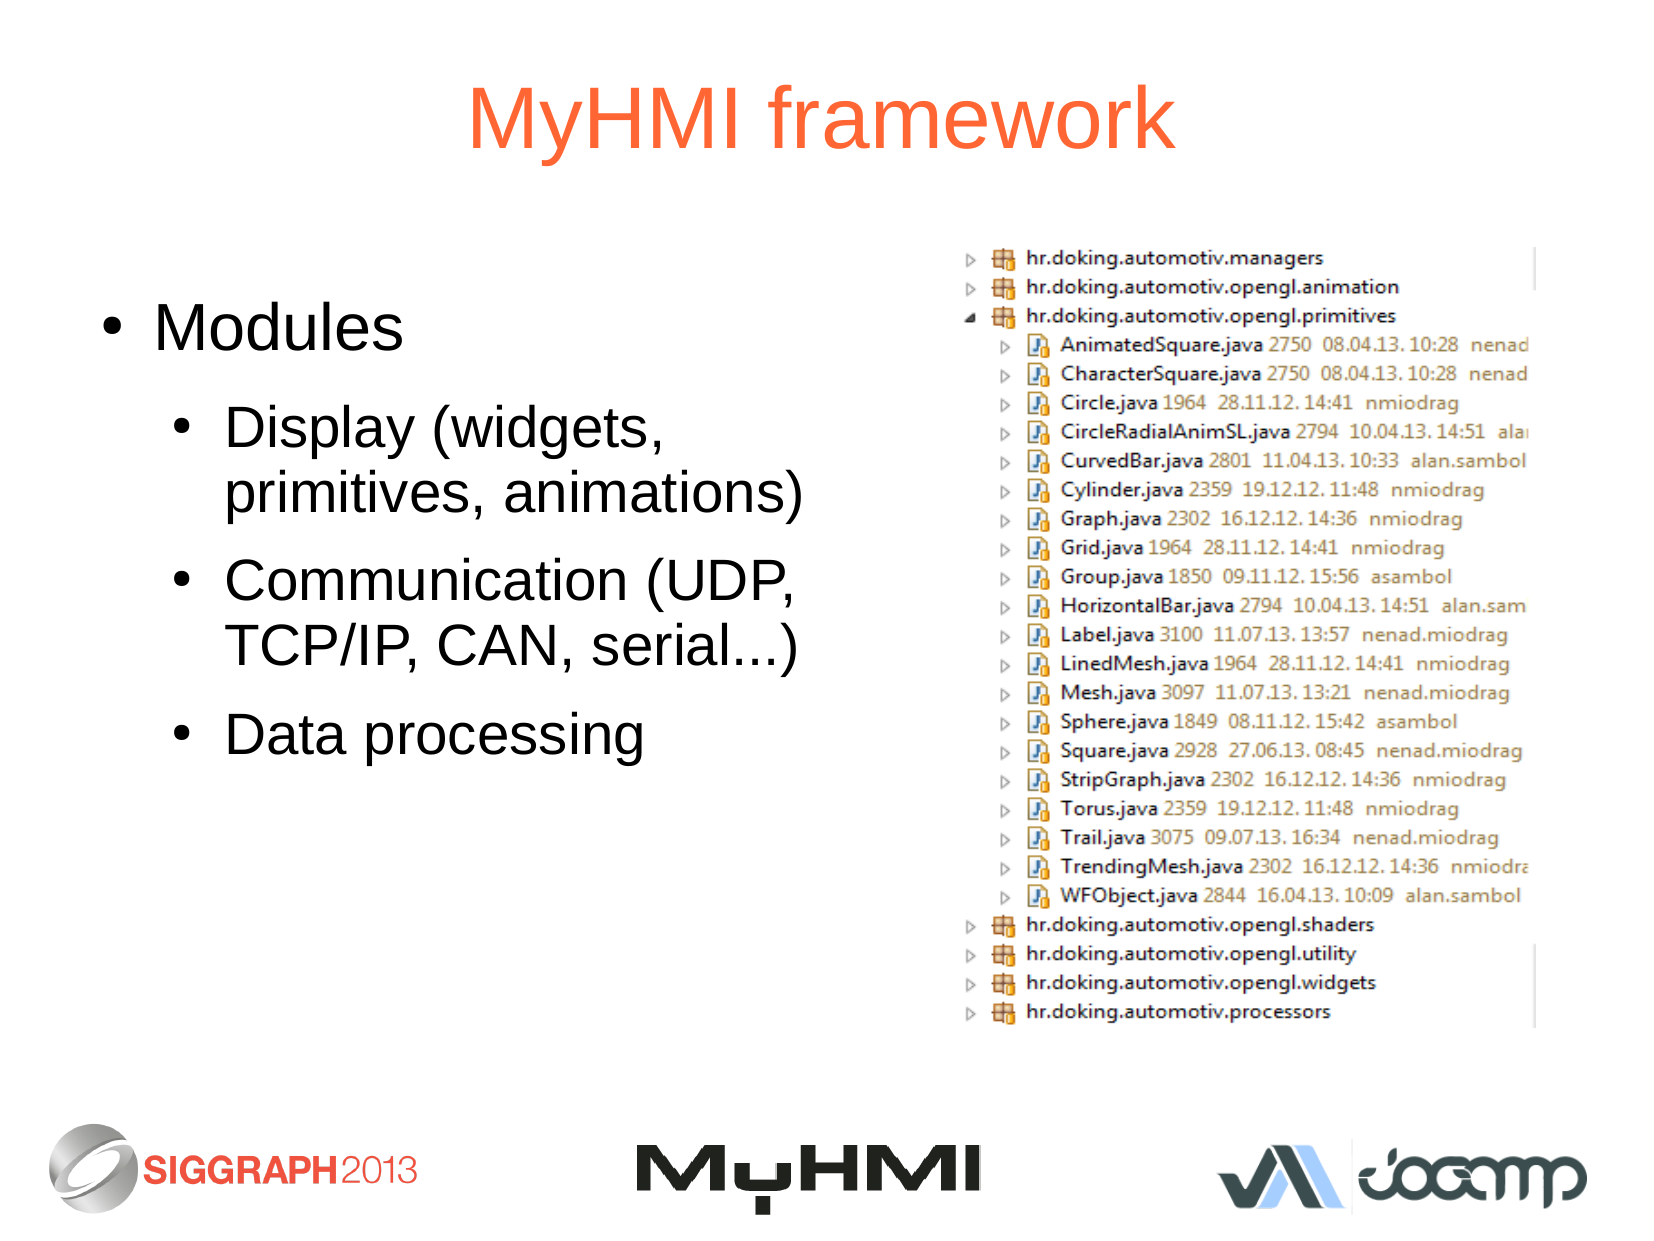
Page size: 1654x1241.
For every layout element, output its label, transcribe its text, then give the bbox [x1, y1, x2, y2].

list Modules Display (widgets, primitives, animations) Communication (UDP, TCP/IP, CAN, serial...) Data processing [82, 290, 875, 1087]
picture [1215, 1139, 1587, 1215]
title MyHMI framework [68, 49, 1576, 188]
picture [45, 1122, 421, 1215]
picture [874, 247, 1536, 1028]
picture [637, 1145, 981, 1215]
